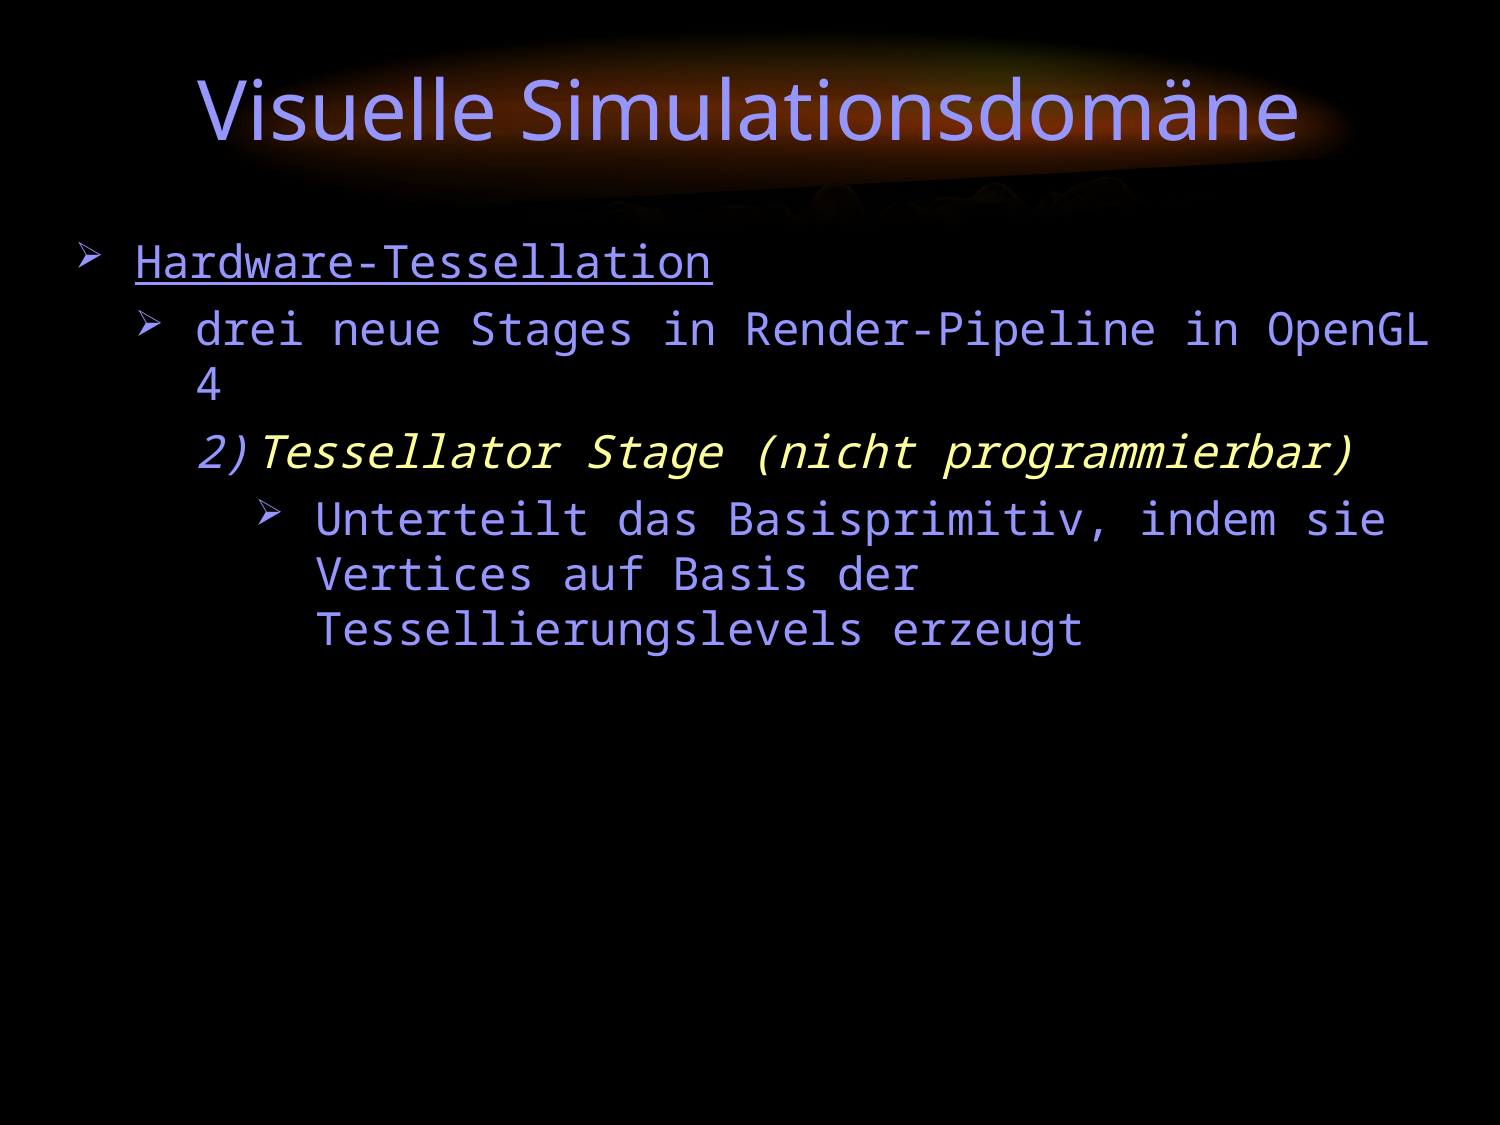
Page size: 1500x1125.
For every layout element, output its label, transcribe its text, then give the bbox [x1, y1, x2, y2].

text_box Visuelle Simulationsdomäne [75, 0, 1426, 216]
text_box Hardware-Tessellation drei neue Stages in Render-Pipeline in OpenGL 4 Tessellator Stage (nicht programmierbar) Unterteilt das Basisprimitiv, indem sie Vertices auf Basis der Tessellierungslevels erzeugt [0, 224, 1471, 1088]
text_box [112, 0, 1463, 224]
